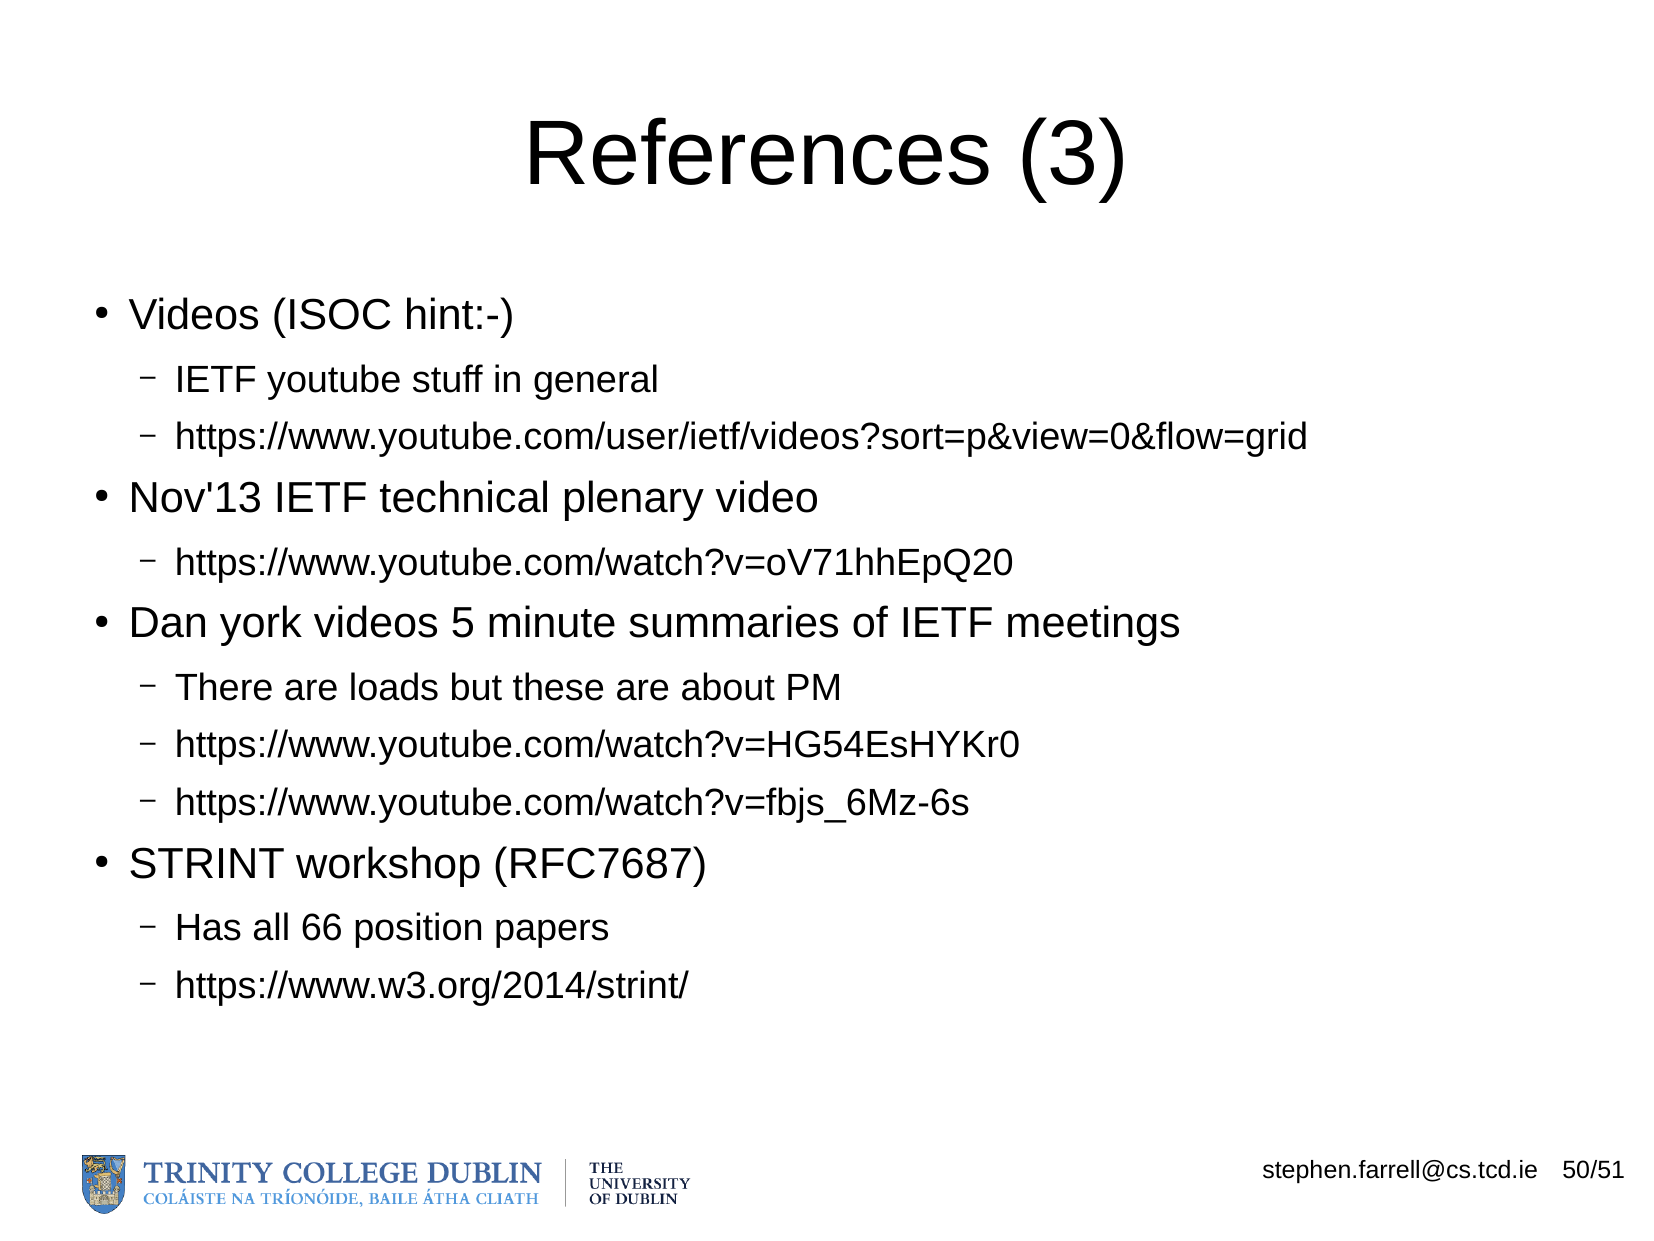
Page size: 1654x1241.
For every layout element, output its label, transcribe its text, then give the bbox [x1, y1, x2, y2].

picture [82, 1155, 694, 1214]
list Videos (ISOC hint:-) IETF youtube stuff in general https://www.youtube.com/user/ietf/videos?sort=p&view=0&flow=grid Nov'13 IETF technical plenary video https://www.youtube.com/watch?v=oV71hhEpQ20 Dan york videos 5 minute summaries of IETF meetings There are loads but these are about PM https://www.youtube.com/watch?v=HG54EsHYKr0 https://www.youtube.com/watch?v=fbjs_6Mz-6s STRINT workshop (RFC7687) Has all 66 position papers https://www.w3.org/2014/strint/ [82, 290, 1571, 1010]
title References (3) [82, 49, 1571, 257]
